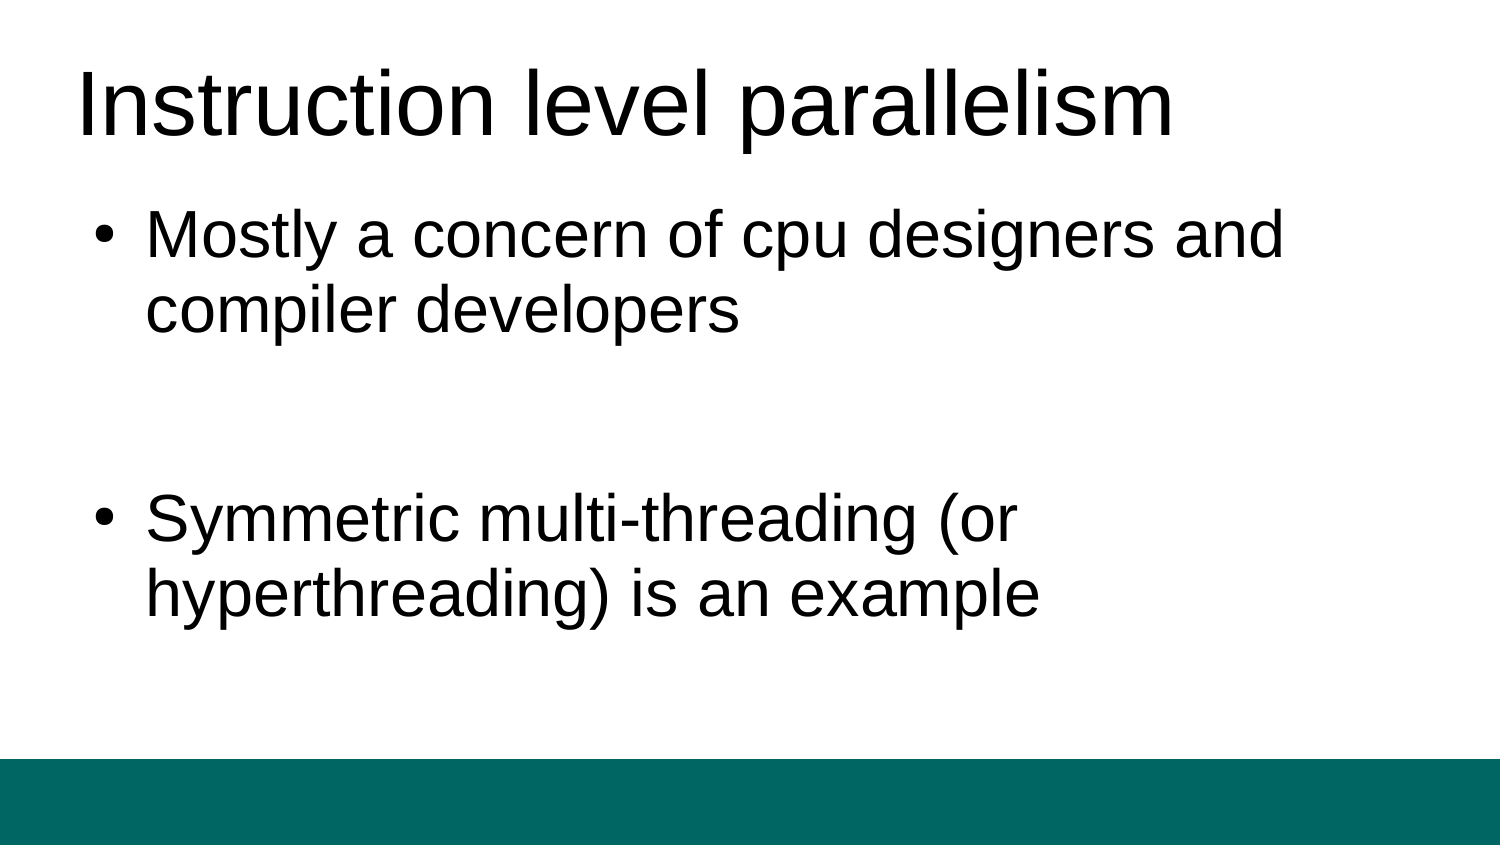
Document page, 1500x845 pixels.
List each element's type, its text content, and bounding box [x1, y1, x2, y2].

title Instruction level parallelism [75, 33, 1425, 175]
list Mostly a concern of cpu designers and compiler developers Symmetric multi-threading (or hyperthreading) is an example [75, 197, 1425, 688]
